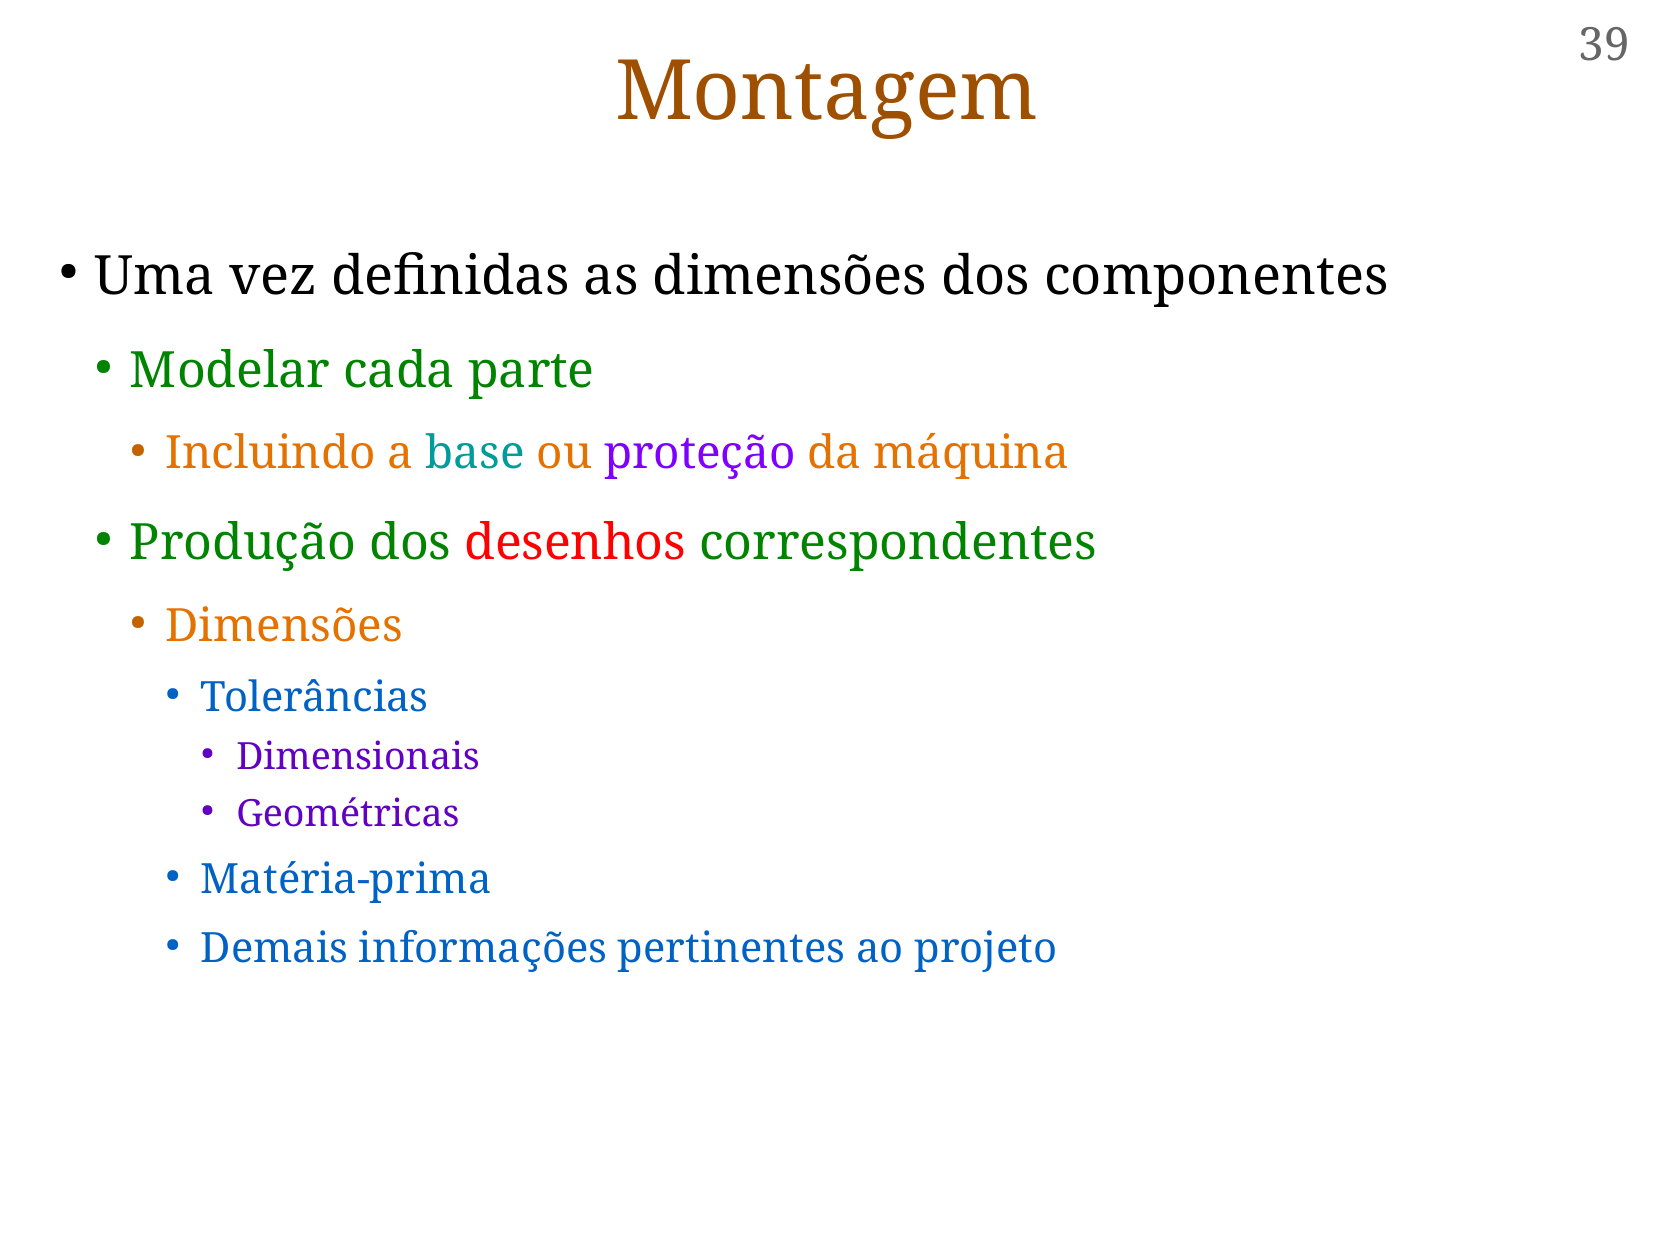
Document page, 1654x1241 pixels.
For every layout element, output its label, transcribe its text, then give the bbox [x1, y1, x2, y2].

list Uma vez definidas as dimensões dos componentes Modelar cada parte Incluindo a base ou proteção da máquina Produção dos desenhos correspondentes Dimensões Tolerâncias Dimensionais Geométricas Matéria-prima Demais informações pertinentes ao projeto [59, 236, 1595, 1211]
title Montagem [59, 29, 1595, 148]
